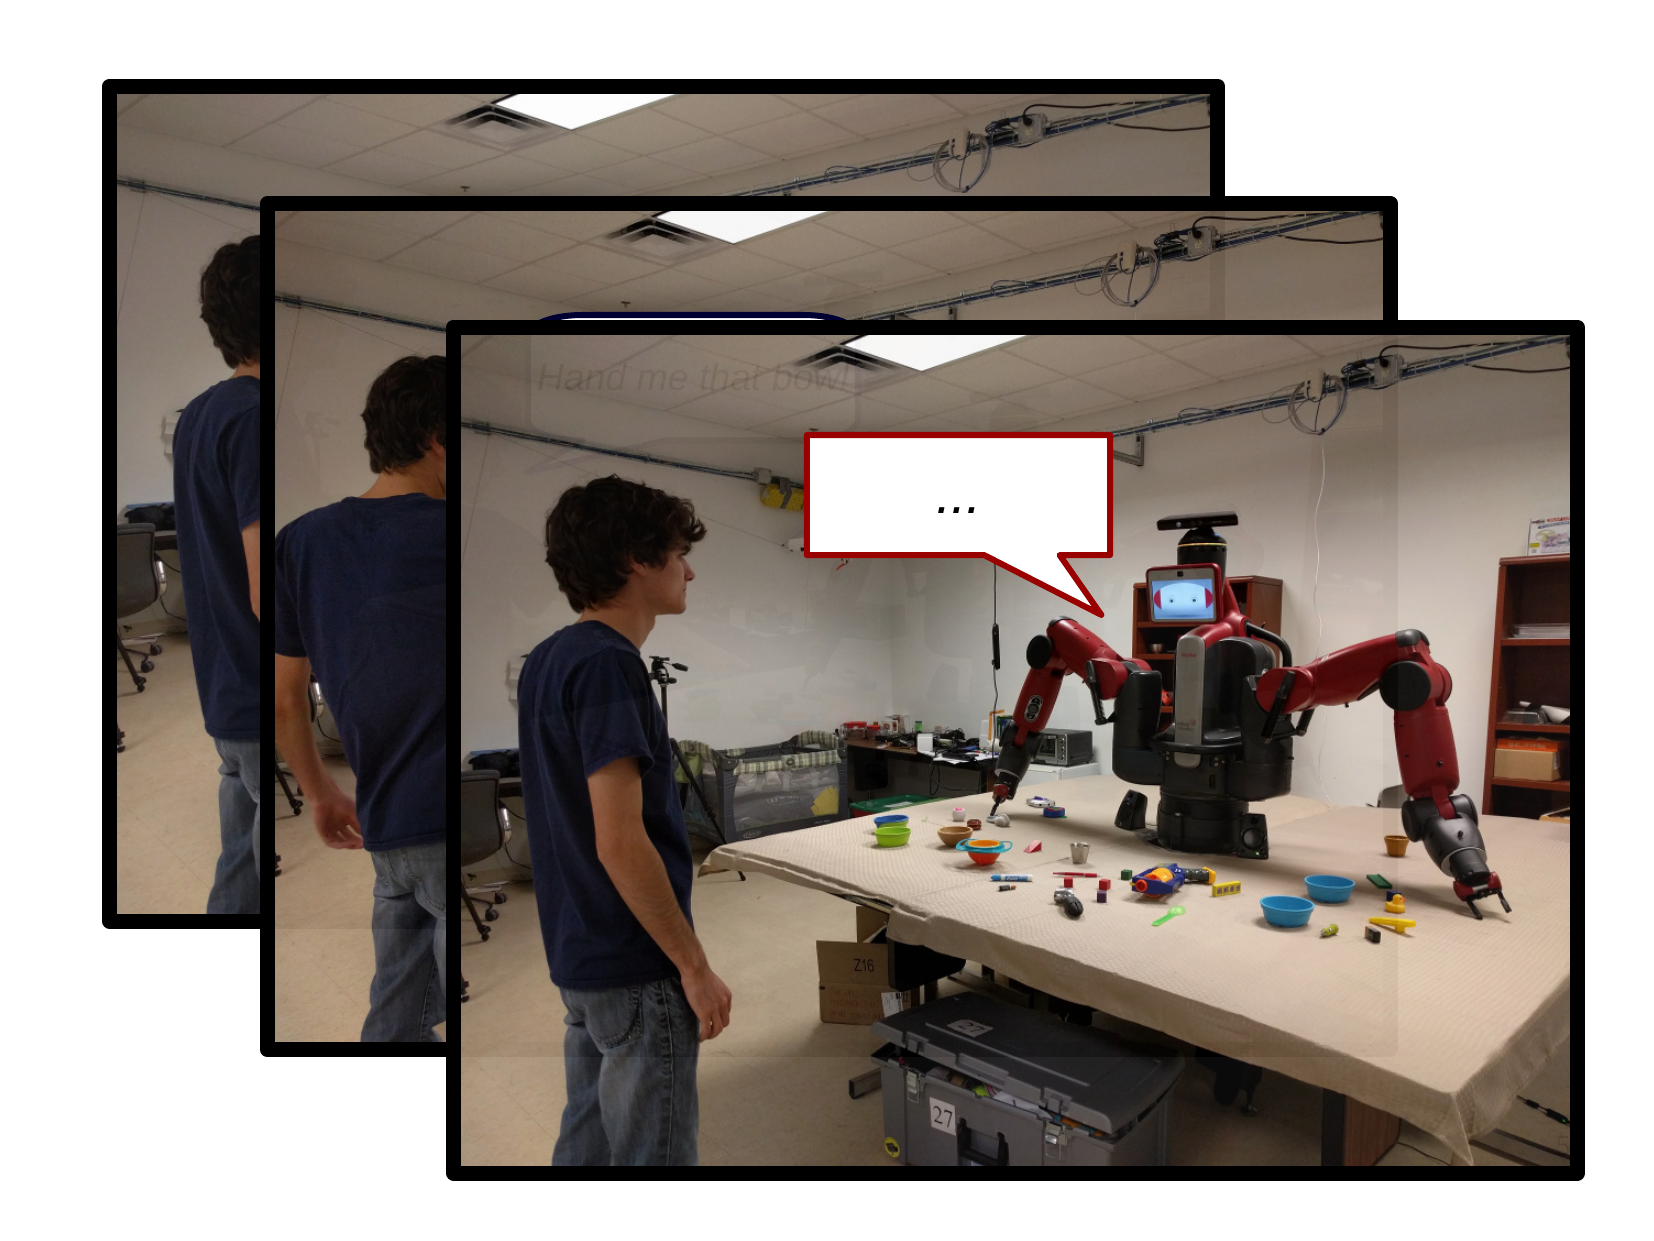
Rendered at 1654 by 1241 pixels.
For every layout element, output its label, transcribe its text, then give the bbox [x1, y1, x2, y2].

text_box Hand me that bowl [547, 315, 839, 320]
text_box ... [806, 435, 1111, 615]
picture [117, 93, 1211, 914]
picture [274, 211, 1384, 1043]
picture [461, 334, 1570, 1166]
